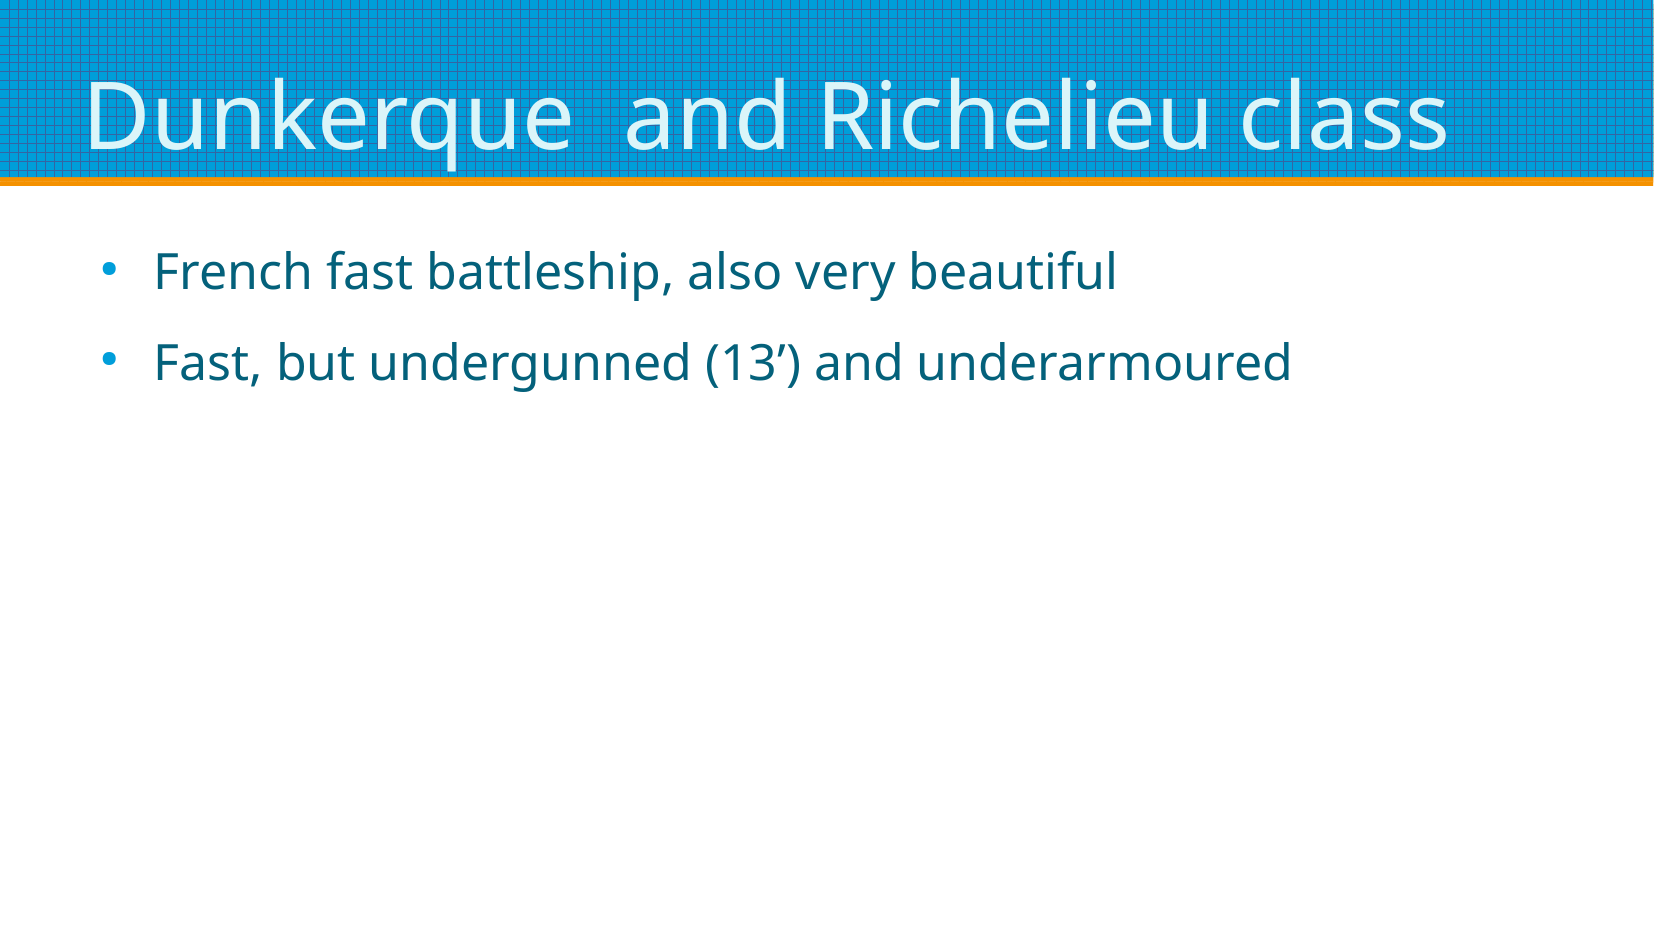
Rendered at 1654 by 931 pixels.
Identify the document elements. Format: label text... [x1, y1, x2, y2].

title Dunkerque and Richelieu class [82, 14, 1571, 178]
list French fast battleship, also very beautiful Fast, but undergunned (13’) and underarmoured [82, 236, 1571, 813]
